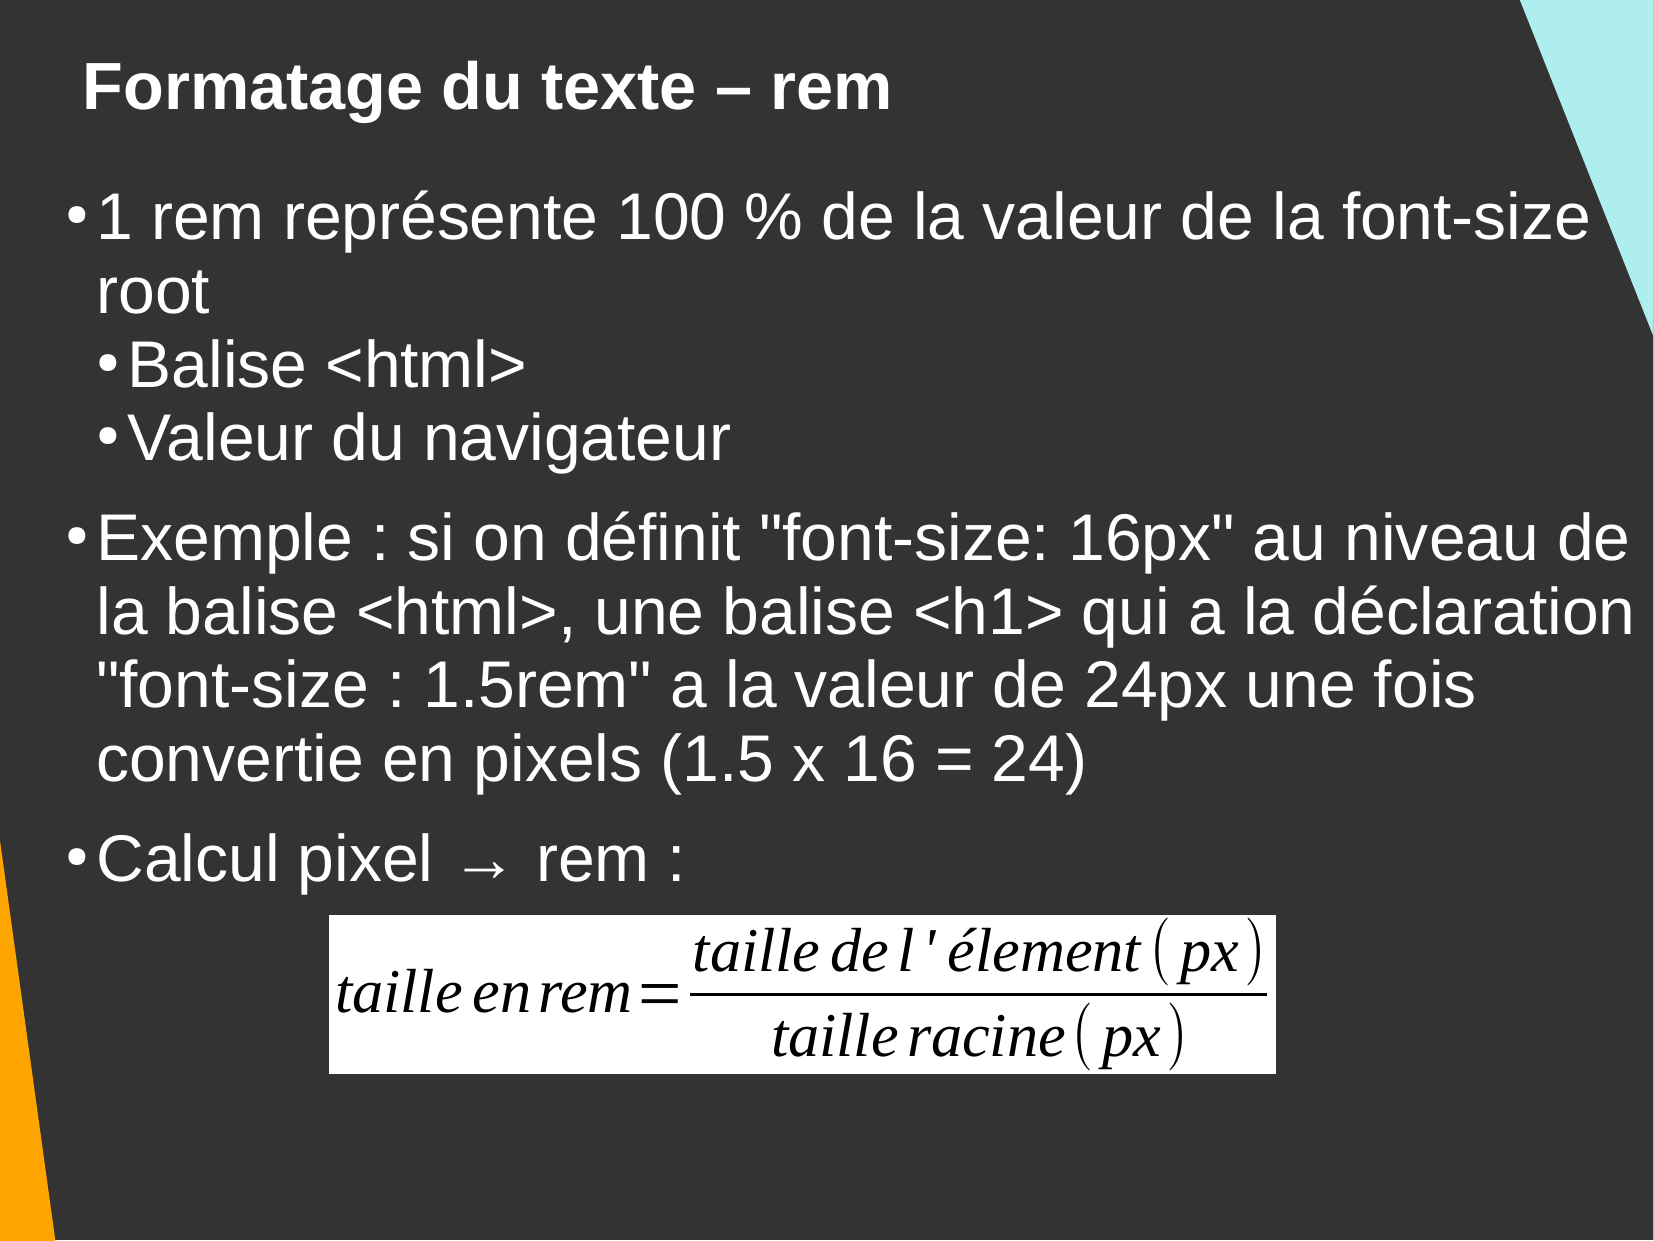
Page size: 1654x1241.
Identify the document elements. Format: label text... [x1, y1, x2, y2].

chart [328, 915, 1276, 1074]
subtitle 1 rem représente 100 % de la valeur de la font-size root Balise <html> Valeur du navigateur Exemple : si on définit "font-size: 16px" au niveau de la balise <html>, une balise <h1> qui a la déclaration "font-size : 1.5rem" a la valeur de 24px une fois convertie en pixels (1.5 x 16 = 24) Calcul pixel → rem : [65, 177, 1642, 898]
text_box [1519, 0, 1654, 338]
title Formatage du texte – rem [82, 49, 1571, 177]
text_box [0, 840, 56, 1241]
